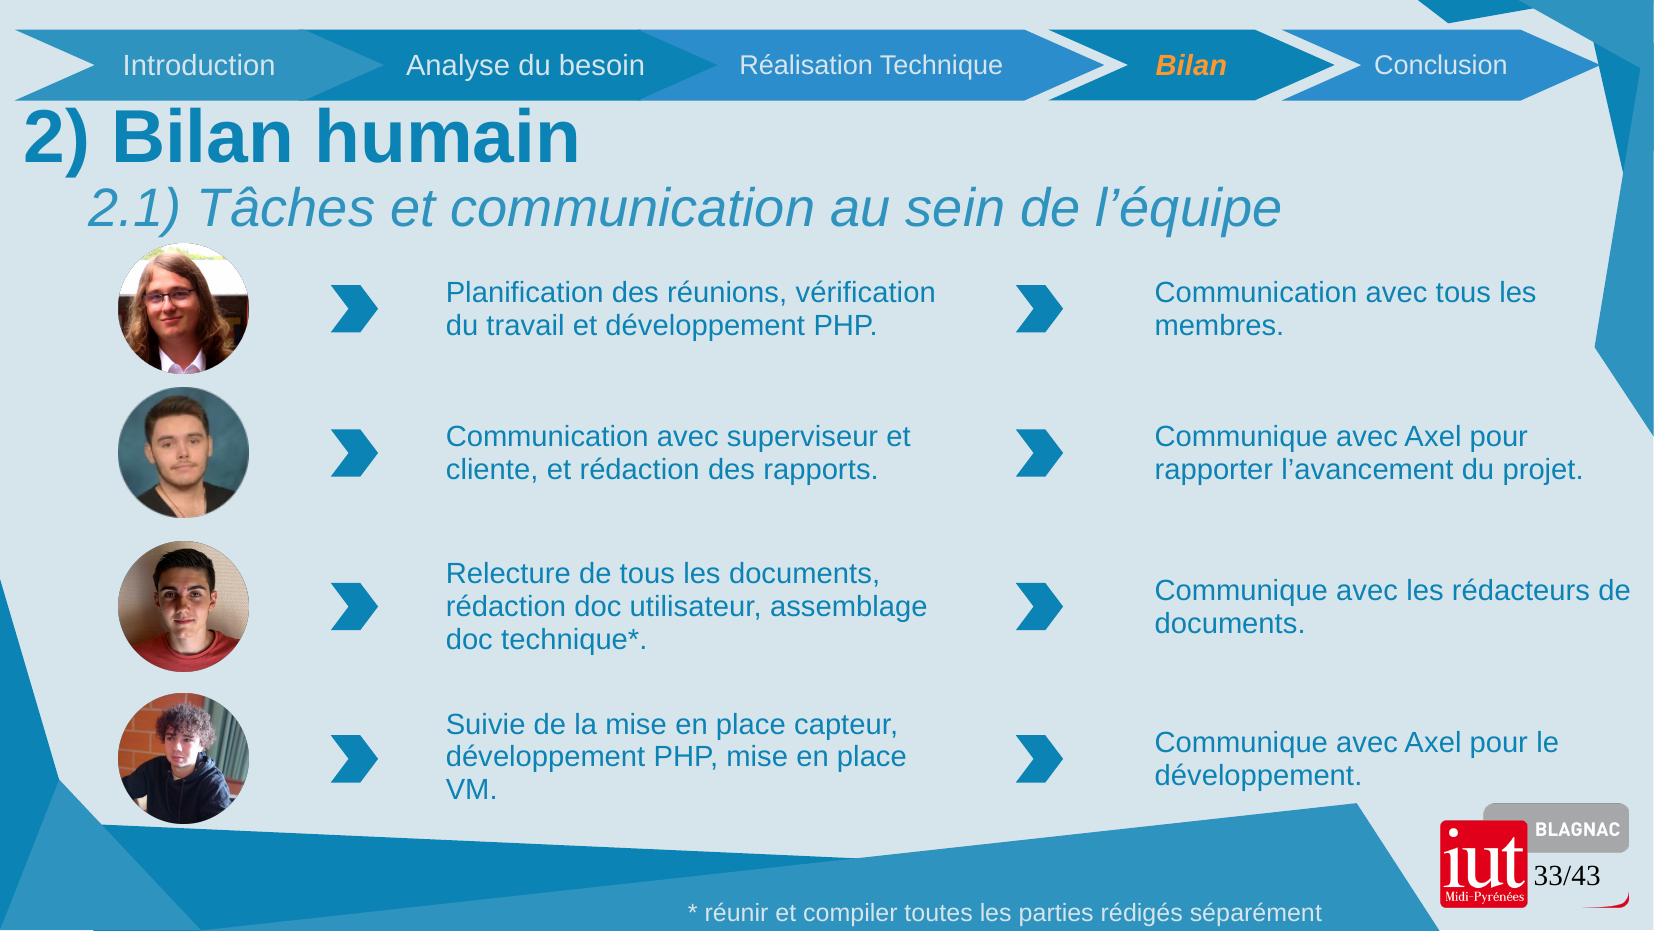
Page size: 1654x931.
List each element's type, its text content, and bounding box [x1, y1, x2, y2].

text_box Communique avec Axel pour le développement. [1139, 718, 1642, 800]
picture [118, 243, 249, 374]
picture [118, 387, 249, 518]
text_box [1015, 285, 1064, 333]
text_box Suivie de la mise en place capteur, développement PHP, mise en place VM. [431, 700, 951, 818]
picture [118, 541, 249, 672]
text_box Communique avec Axel pour rapporter l’avancement du projet. [1139, 412, 1654, 494]
text_box [1015, 582, 1064, 631]
text_box Communique avec les rédacteurs de documents. [1139, 566, 1654, 647]
text_box [330, 735, 379, 783]
text_box Bilan [1048, 29, 1335, 101]
picture [1440, 803, 1629, 908]
text_box Relecture de tous les documents, rédaction doc utilisateur, assemblage doc technique*. [431, 549, 963, 664]
text_box Planification des réunions, vérification du travail et développement PHP. [431, 268, 1016, 349]
picture [118, 693, 249, 824]
text_box Analyse du besoin [305, 29, 715, 101]
title 2) Bilan humain [23, 94, 1512, 179]
title 2.1) Tâches et communication au sein de l’équipe [88, 177, 1388, 238]
text_box [330, 285, 379, 333]
text_box [330, 582, 379, 631]
text_box * réunir et compiler toutes les parties rédigés séparément [673, 891, 1339, 931]
text_box [330, 429, 379, 477]
text_box Introduction [14, 29, 384, 101]
text_box Communication avec superviseur et cliente, et rédaction des rapports. [431, 412, 993, 494]
text_box Communication avec tous les membres. [1139, 268, 1595, 349]
text_box Conclusion [1281, 29, 1601, 101]
text_box [1015, 429, 1064, 477]
text_box [1015, 735, 1064, 783]
text_box Réalisation Technique [637, 29, 1105, 101]
